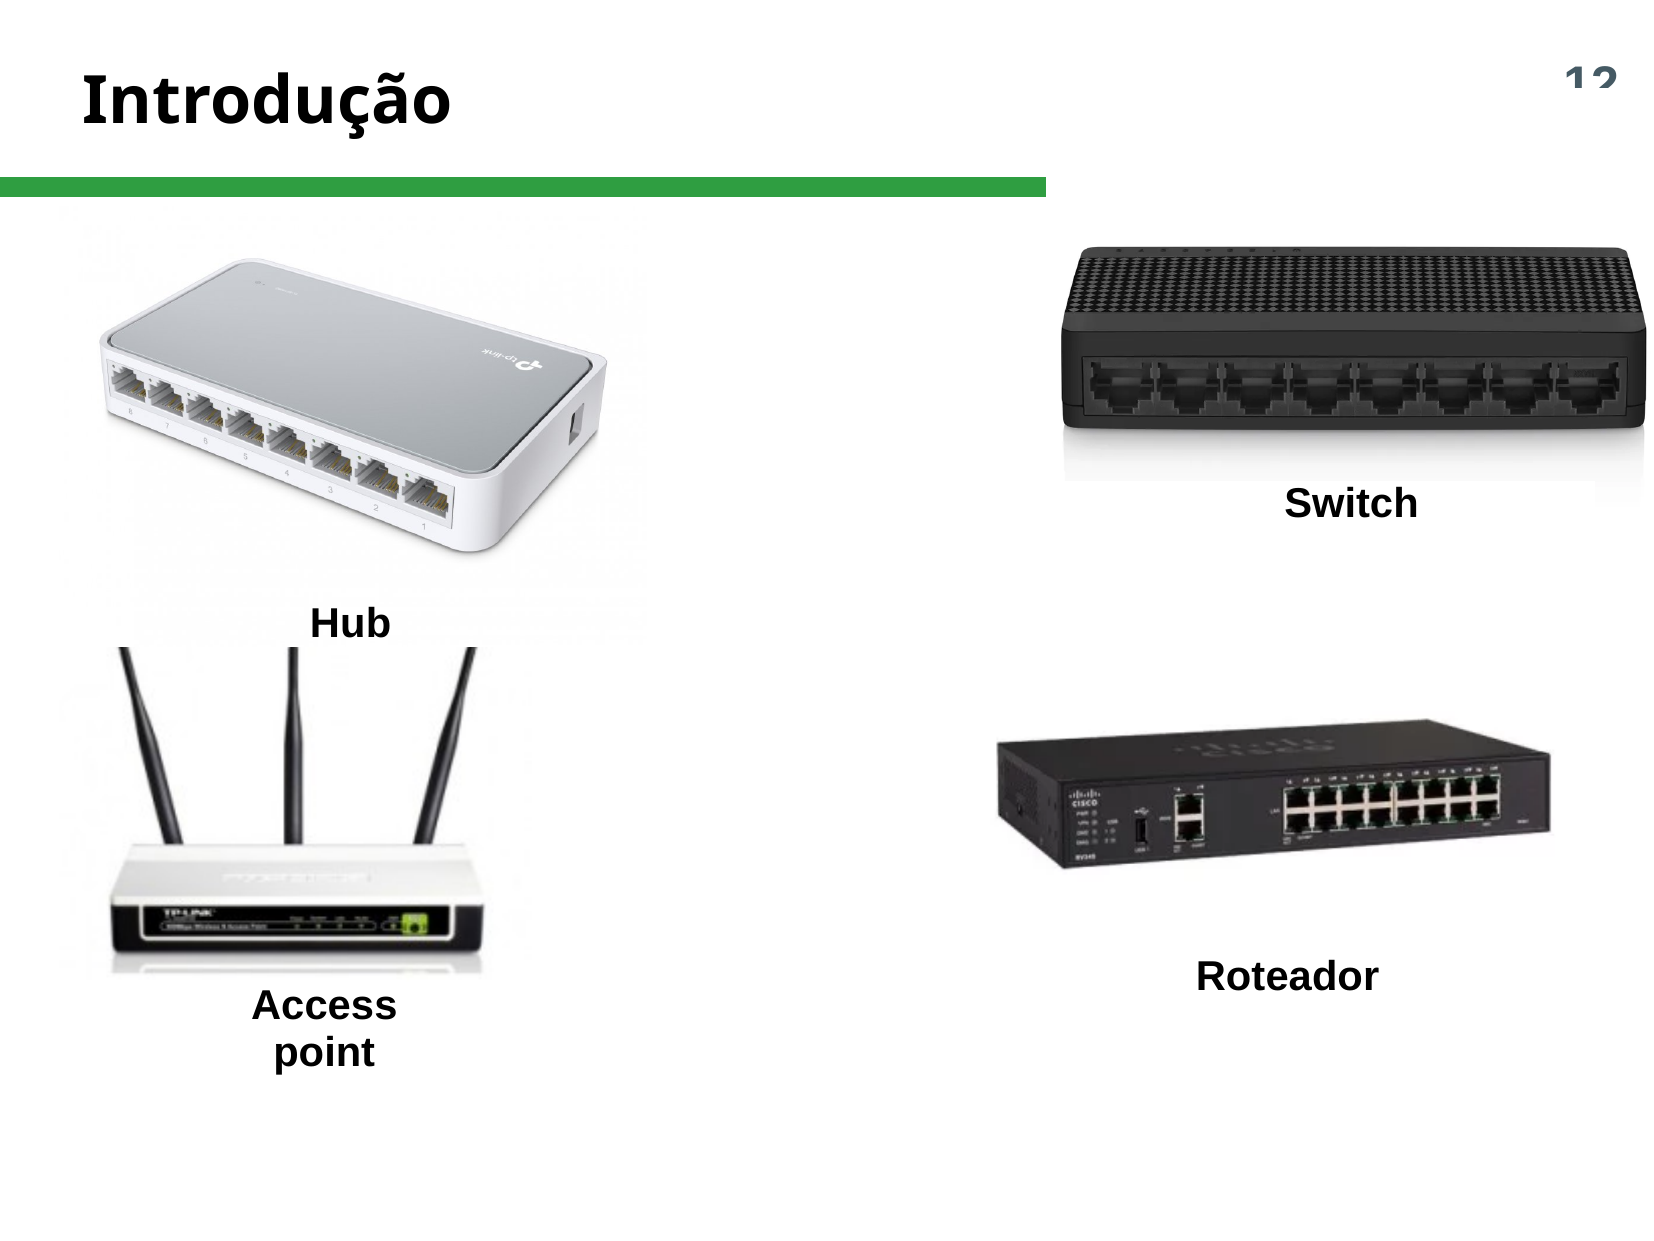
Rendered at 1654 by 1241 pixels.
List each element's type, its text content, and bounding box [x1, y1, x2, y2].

text_box Access point [236, 974, 414, 1119]
text_box Hub [295, 592, 414, 675]
picture [953, 88, 1654, 1122]
title Introdução [82, 0, 1152, 202]
text_box Switch [1269, 472, 1447, 564]
picture [59, 206, 647, 1034]
text_box Roteador [1181, 944, 1418, 1034]
